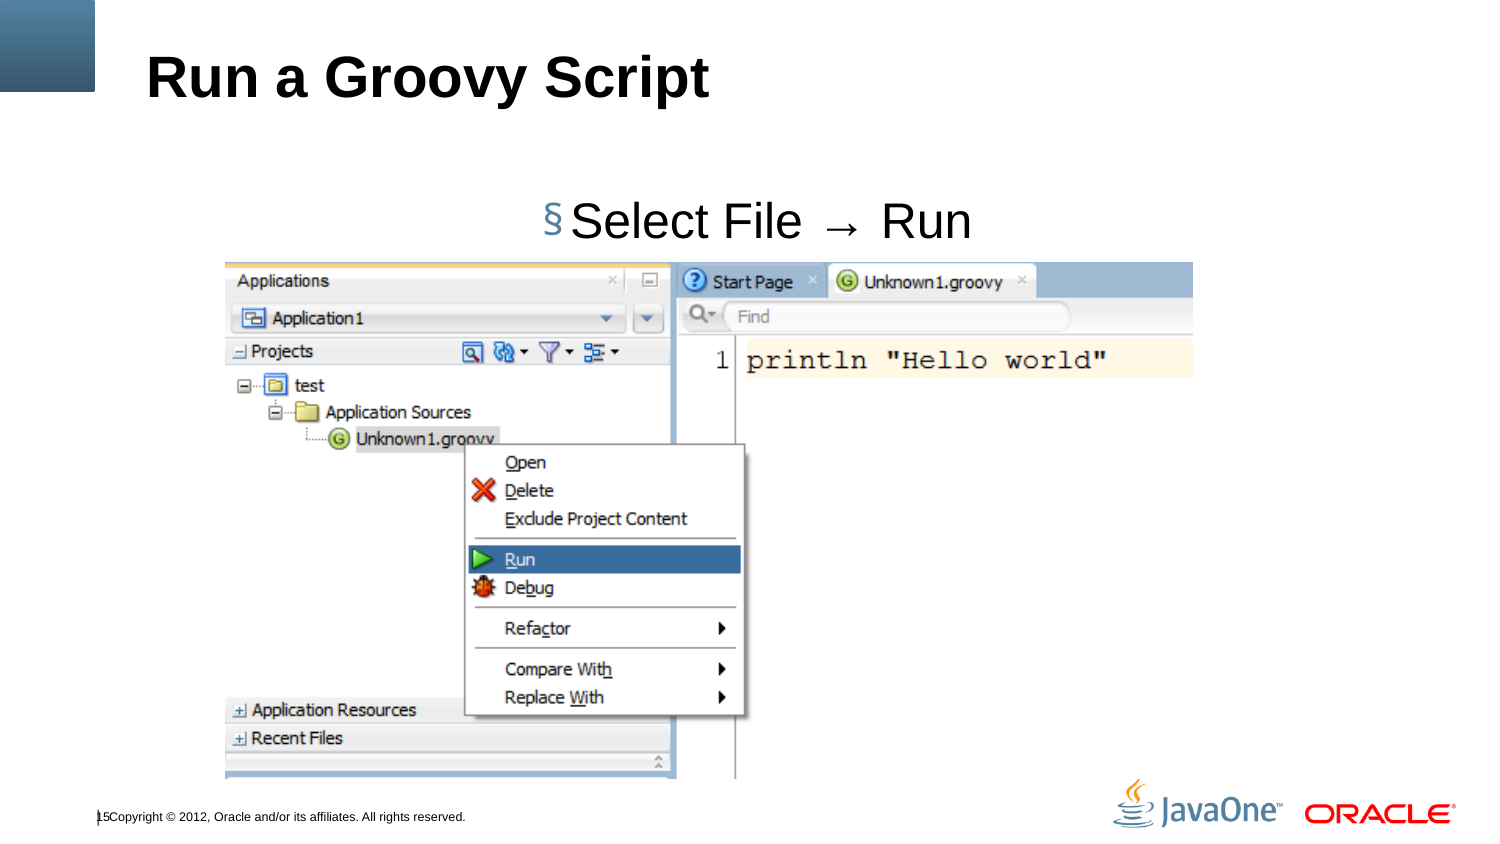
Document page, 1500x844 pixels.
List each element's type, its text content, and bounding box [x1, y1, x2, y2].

picture [225, 262, 1469, 844]
list Select File → Run [517, 181, 1399, 263]
title Run a Groovy Script [131, 40, 1482, 167]
